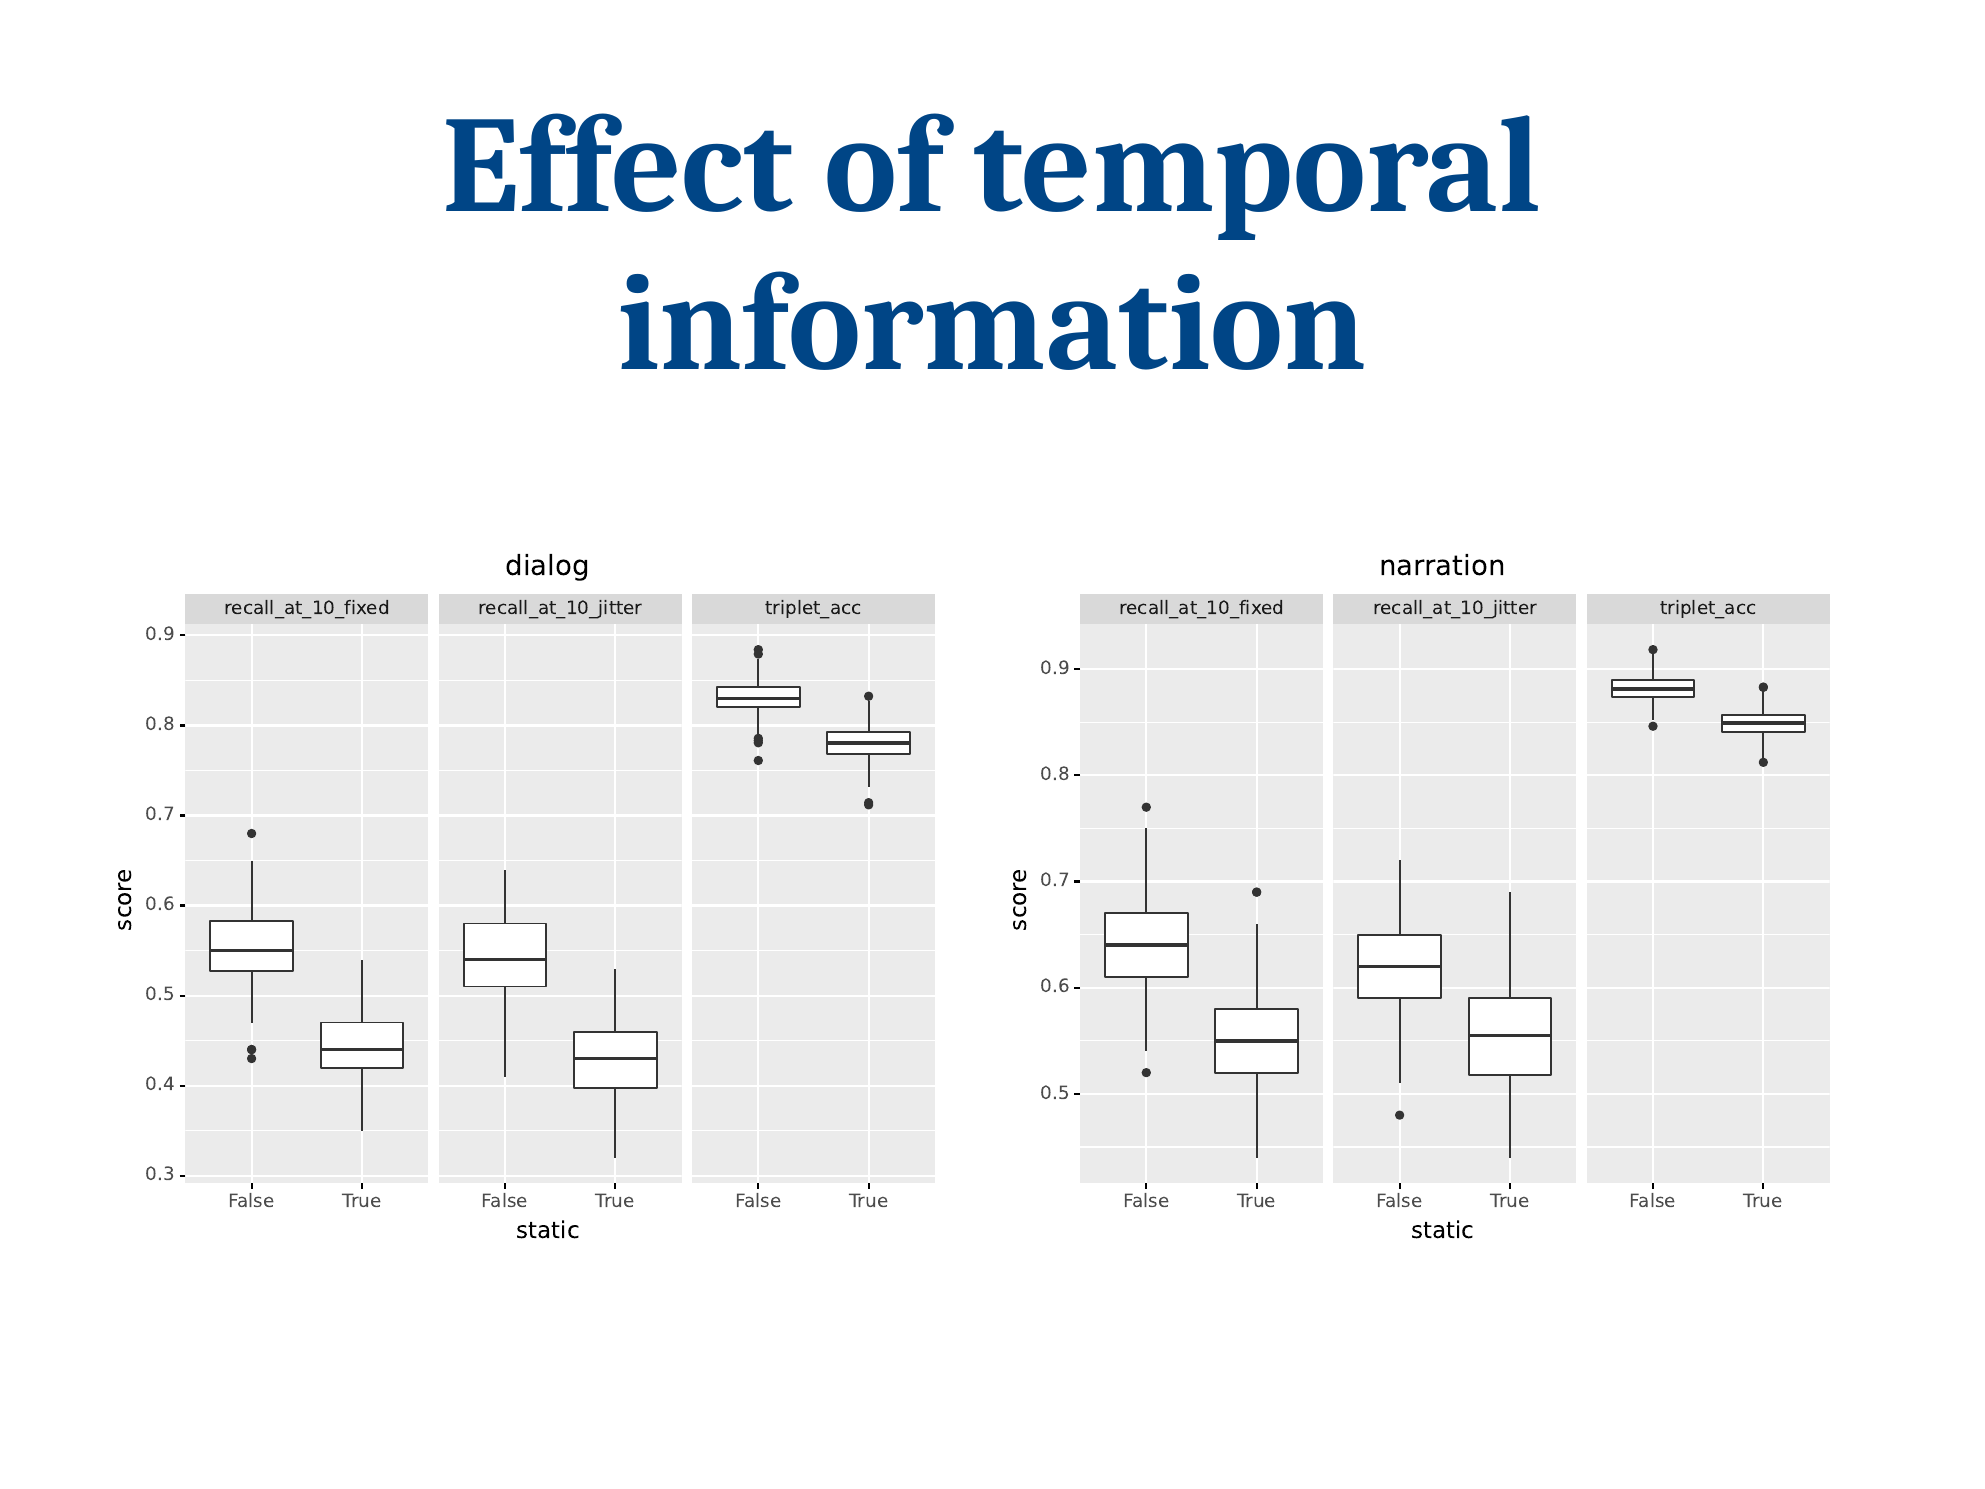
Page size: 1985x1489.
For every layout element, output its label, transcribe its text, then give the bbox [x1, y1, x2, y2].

picture [993, 539, 1846, 1260]
title Effect of temporal information [99, 59, 1885, 432]
picture [99, 539, 952, 1260]
